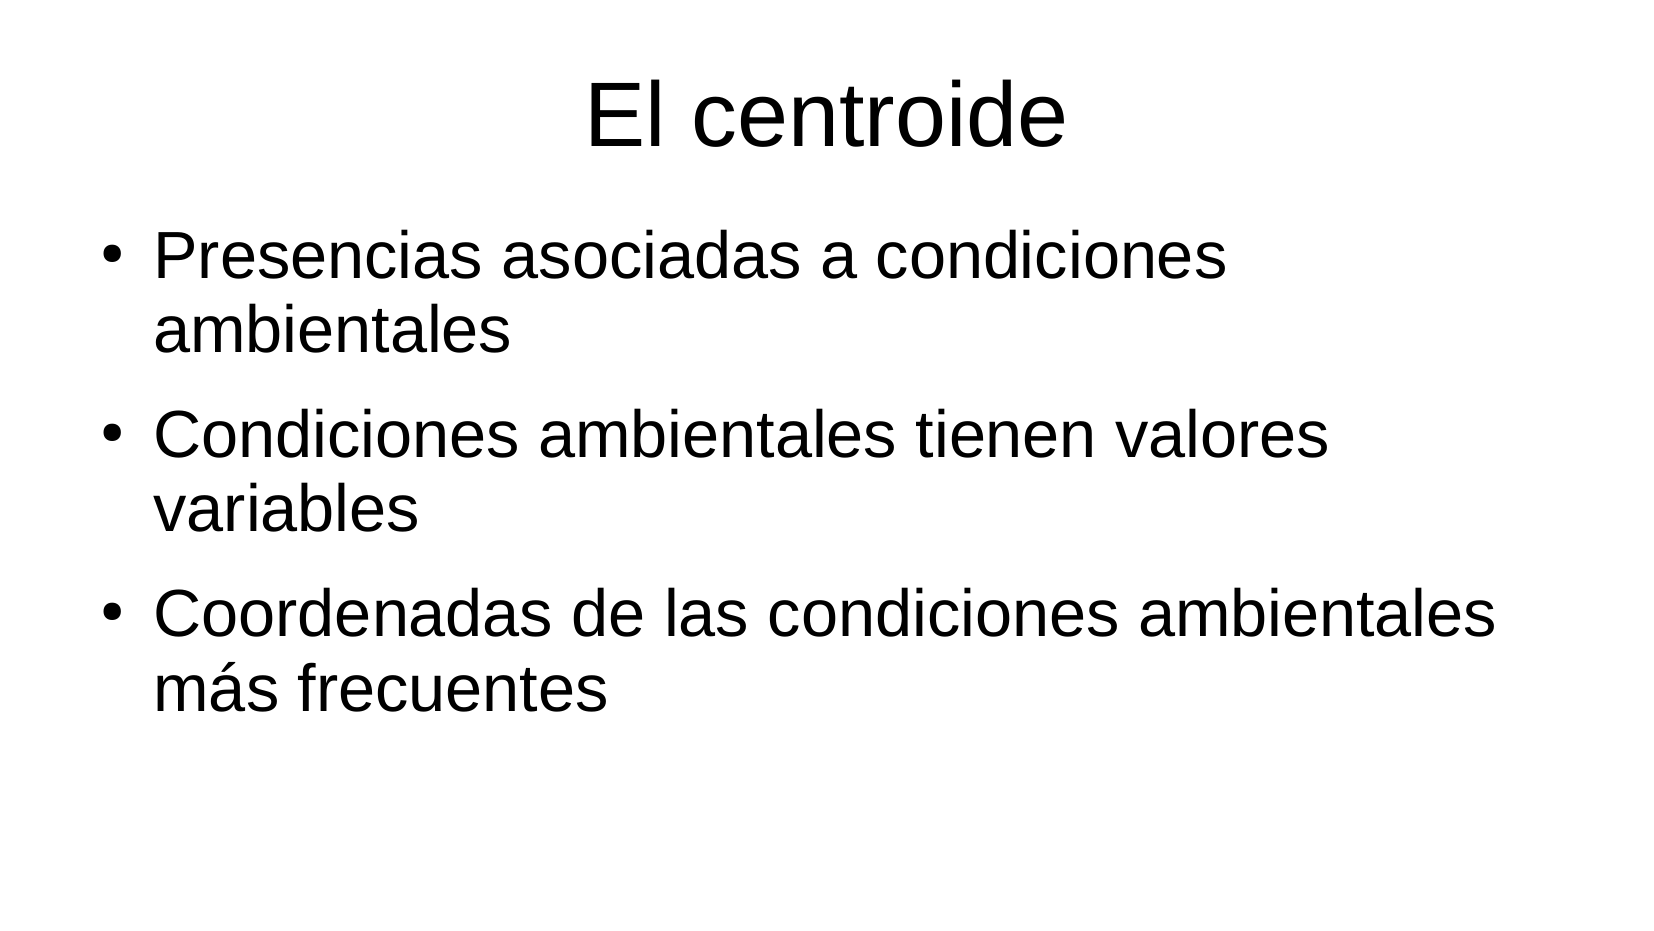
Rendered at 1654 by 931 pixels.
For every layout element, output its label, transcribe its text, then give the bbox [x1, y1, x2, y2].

list Presencias asociadas a condiciones ambientales Condiciones ambientales tienen valores variables Coordenadas de las condiciones ambientales más frecuentes [82, 217, 1571, 758]
title El centroide [82, 37, 1571, 193]
